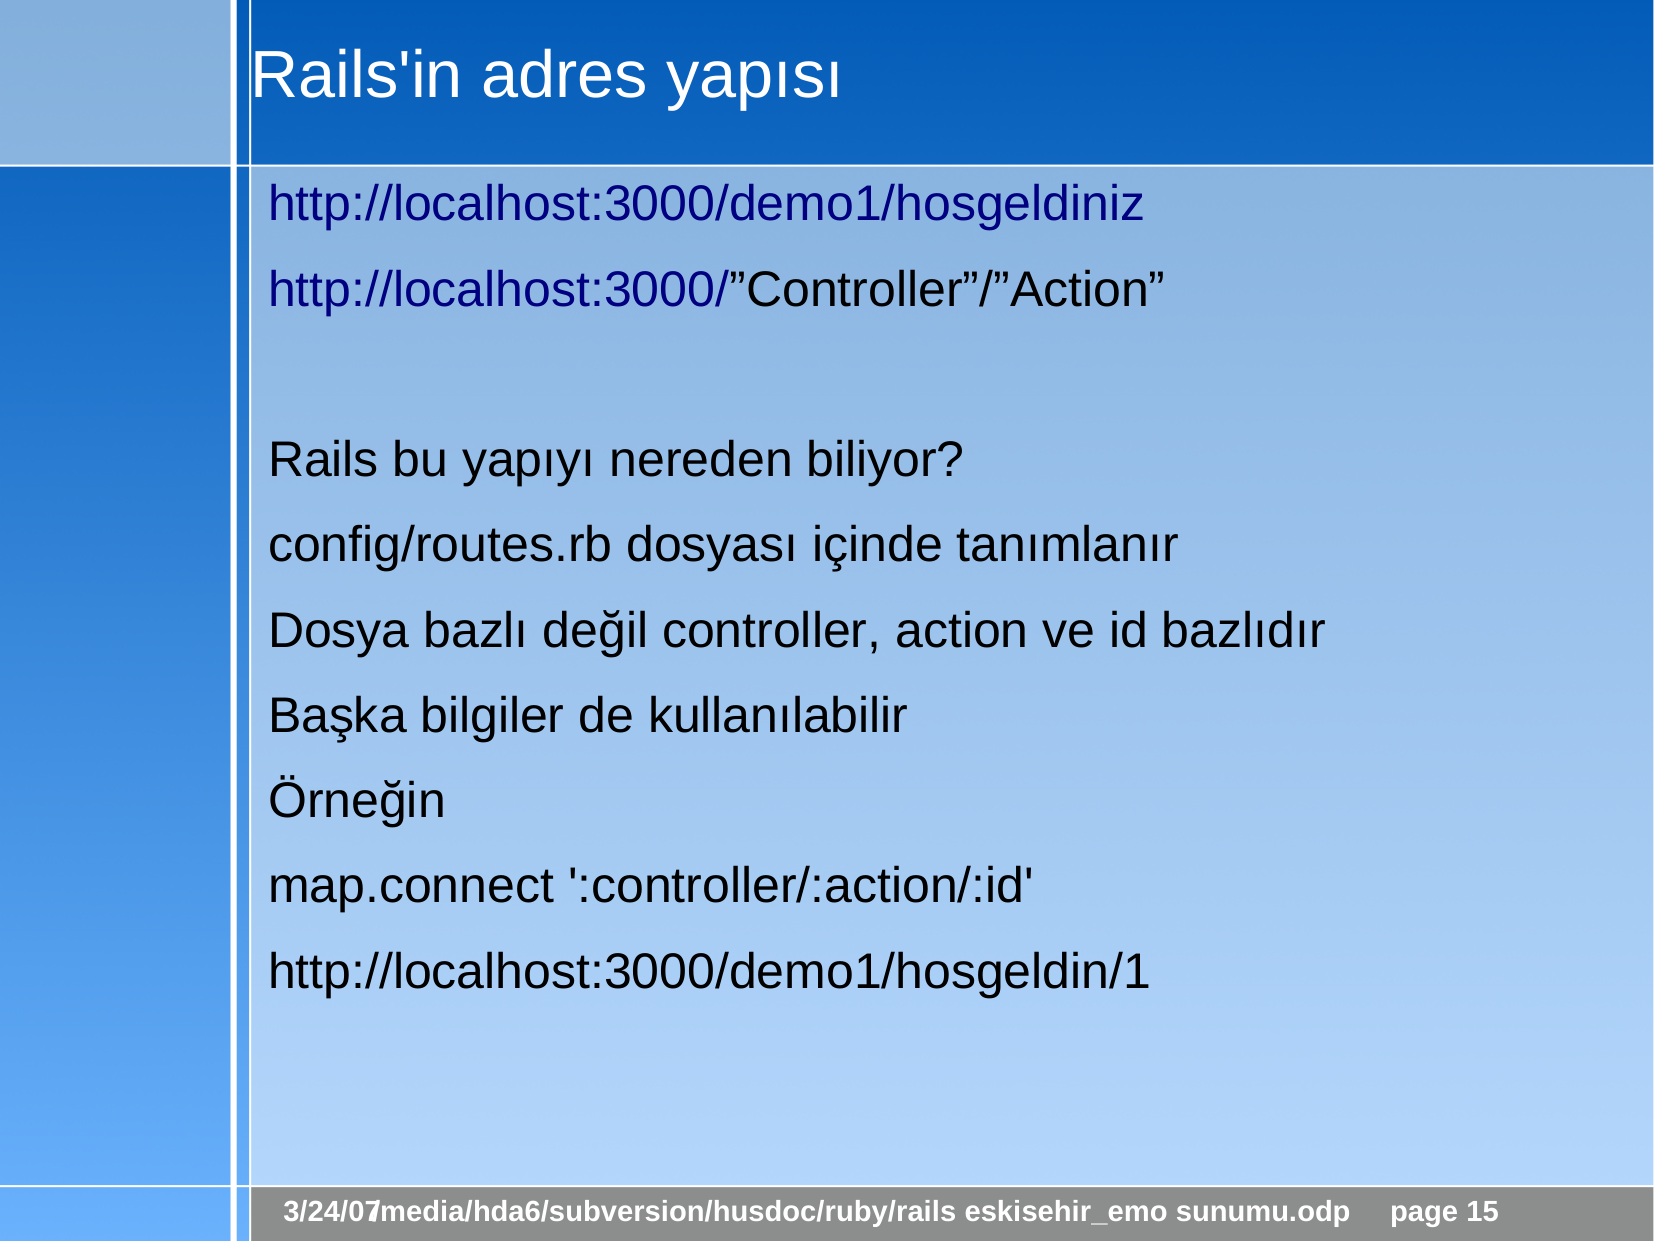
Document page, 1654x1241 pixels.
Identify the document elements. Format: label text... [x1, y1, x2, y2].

list http://localhost:3000/demo1/hosgeldiniz http://localhost:3000/”Controller”/”Action” Rails bu yapıyı nereden biliyor? config/routes.rb dosyası içinde tanımlanır Dosya bazlı değil controller, action ve id bazlıdır Başka bilgiler de kullanılabilir Örneğin map.connect ':controller/:action/:id' http://localhost:3000/demo1/hosgeldin/1 [250, 175, 1477, 1051]
title Rails'in adres yapısı [250, 11, 1477, 137]
picture [0, 0, 1654, 1241]
